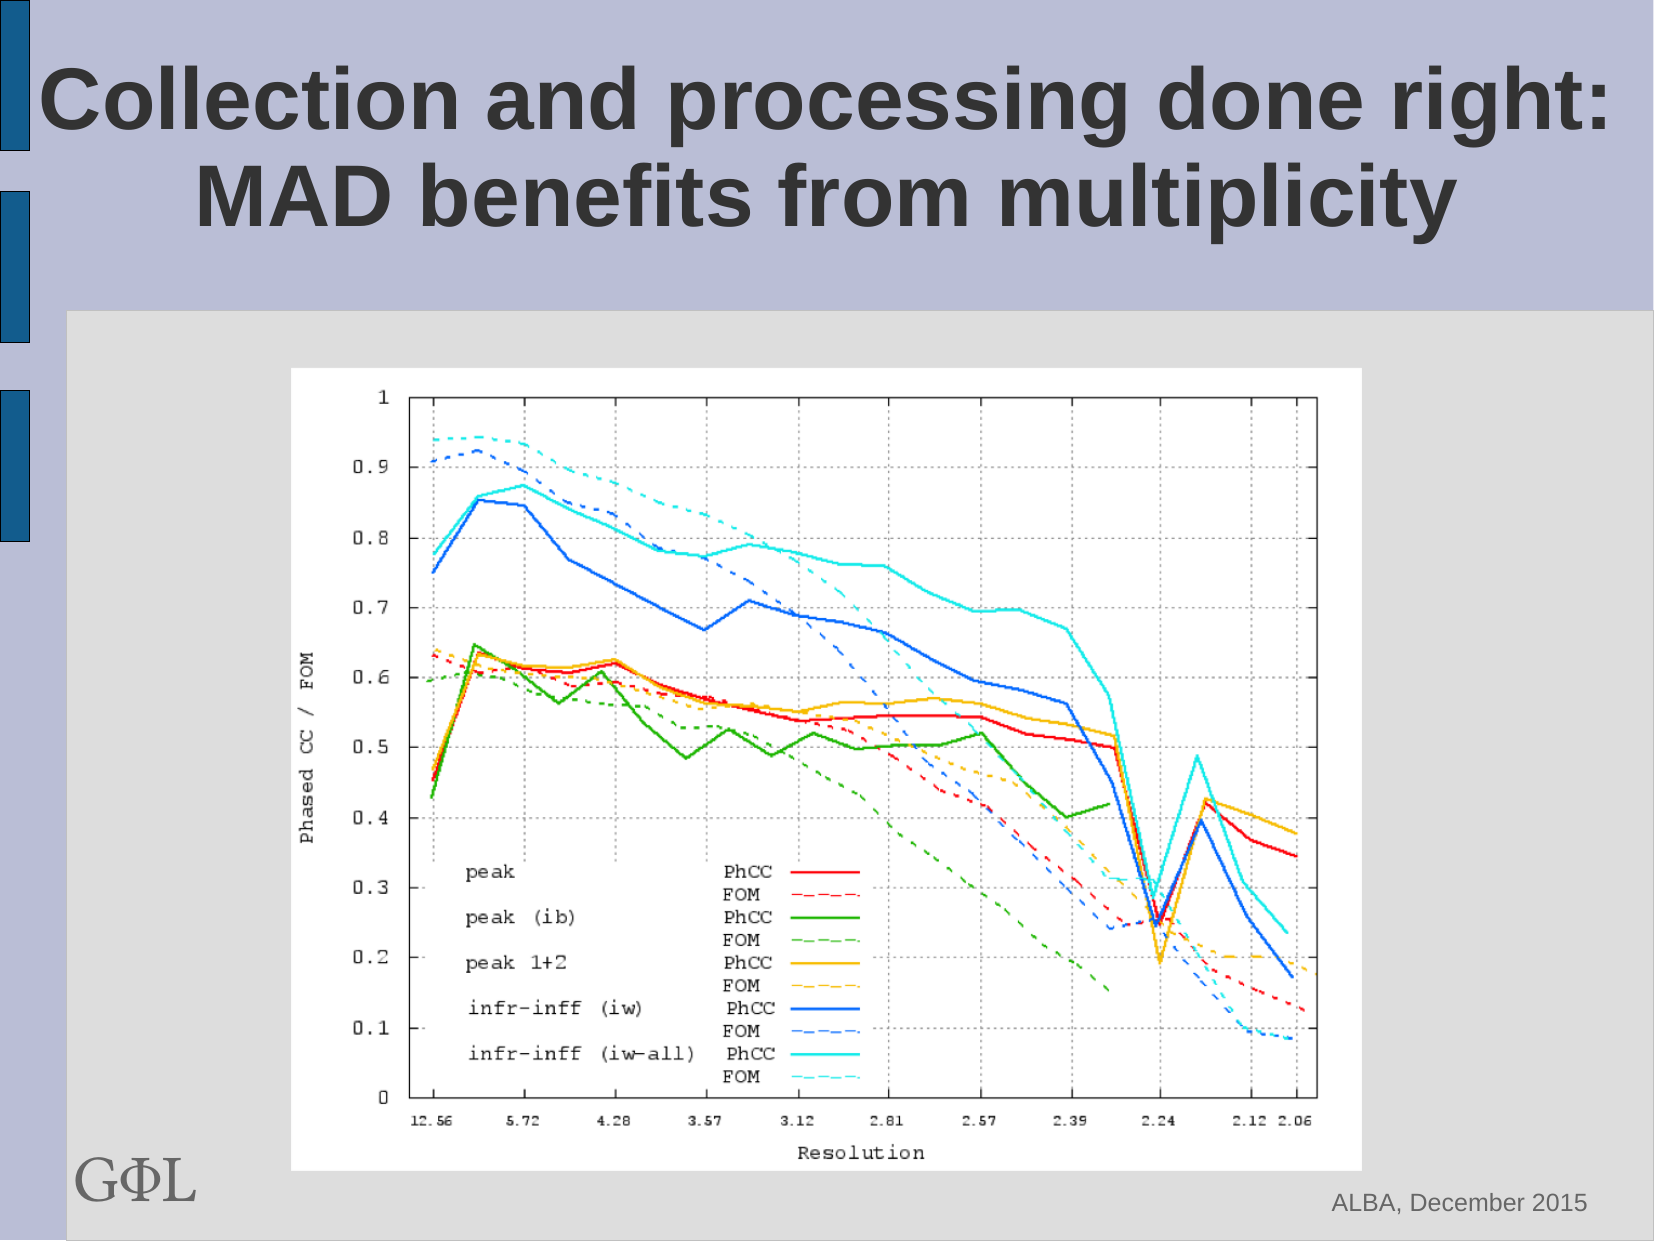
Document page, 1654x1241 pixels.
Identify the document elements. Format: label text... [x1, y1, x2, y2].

picture [291, 367, 1362, 1171]
title Collection and processing done right: MAD benefits from multiplicity [23, 44, 1630, 252]
